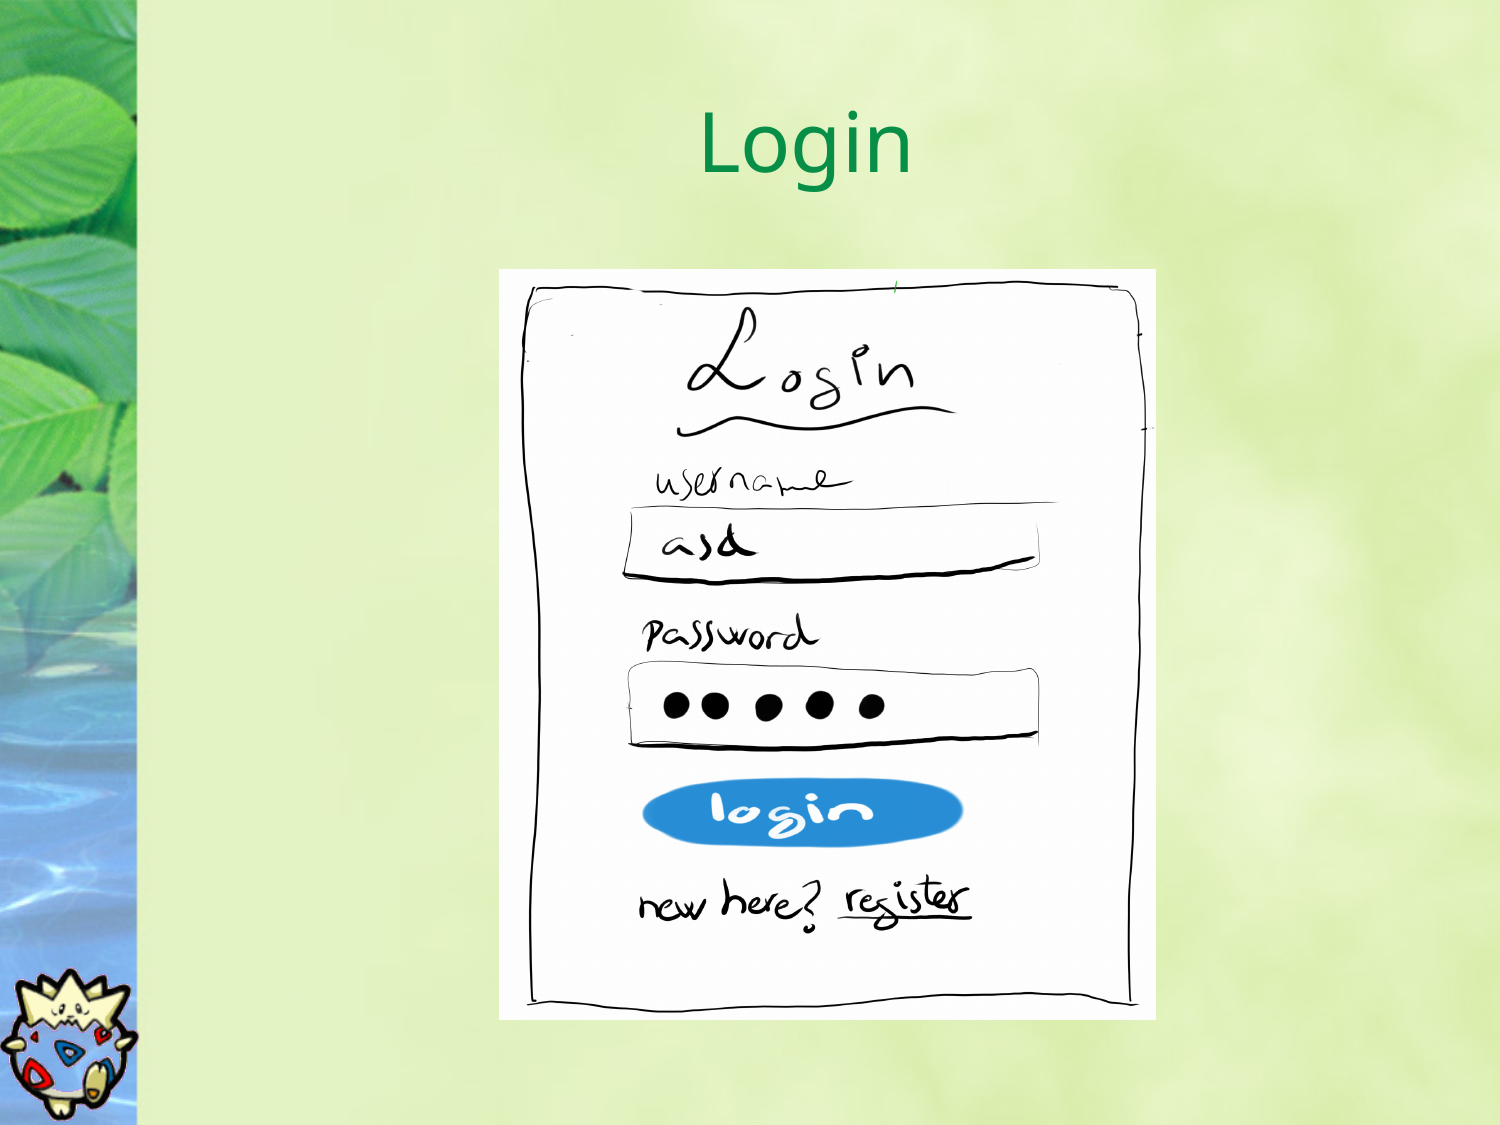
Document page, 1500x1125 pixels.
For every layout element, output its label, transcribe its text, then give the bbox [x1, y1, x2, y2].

title Login [187, 45, 1425, 233]
picture [0, 0, 1500, 1125]
